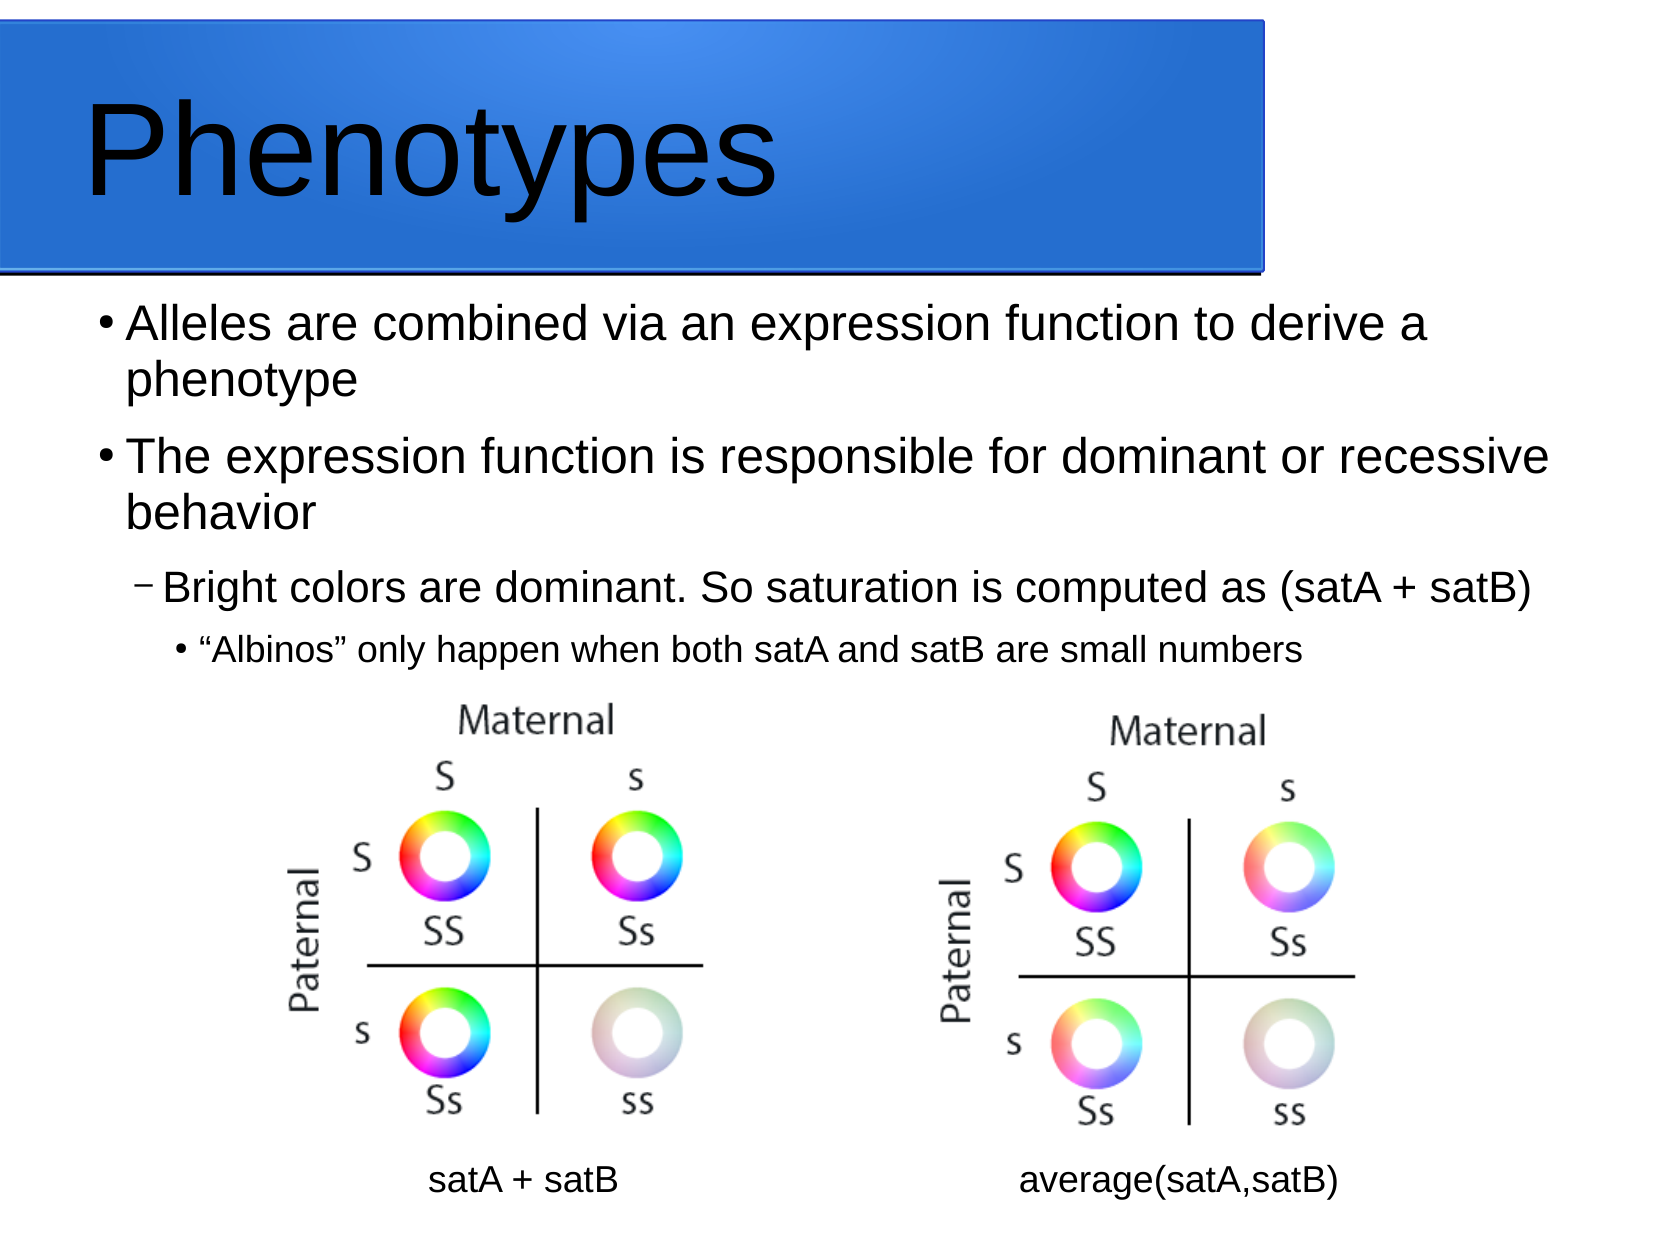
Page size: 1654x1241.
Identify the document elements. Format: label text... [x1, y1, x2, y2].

picture [864, 686, 1418, 1152]
text_box average(satA,satB) [1003, 1151, 1477, 1209]
text_box satA + satB [413, 1151, 886, 1209]
list Alleles are combined via an expression function to derive a phenotype The expression function is responsible for dominant or recessive behavior Bright colors are dominant. So saturation is computed as (satA + satB) “Albinos” only happen when both satA and satB are small numbers [88, 295, 1577, 680]
picture [236, 686, 730, 1141]
title Phenotypes [82, 47, 1235, 252]
